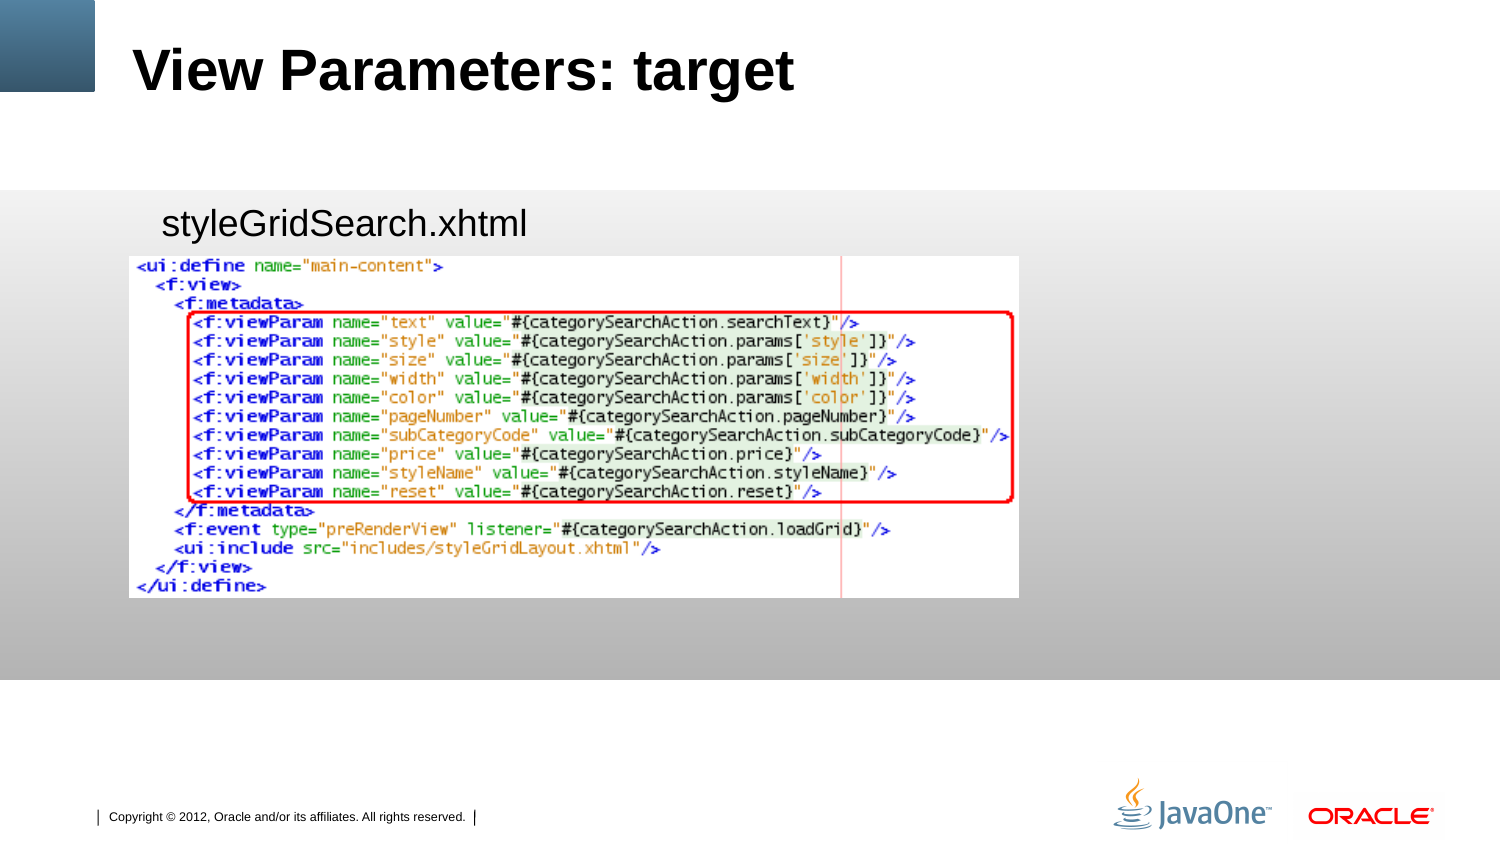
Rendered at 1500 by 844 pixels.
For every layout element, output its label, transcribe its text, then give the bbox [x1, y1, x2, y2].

text_box styleGridSearch.xhtml [146, 195, 661, 256]
picture [1293, 792, 1445, 840]
picture [129, 256, 1019, 598]
picture [1097, 761, 1288, 844]
title View Parameters: target [132, 40, 1407, 166]
